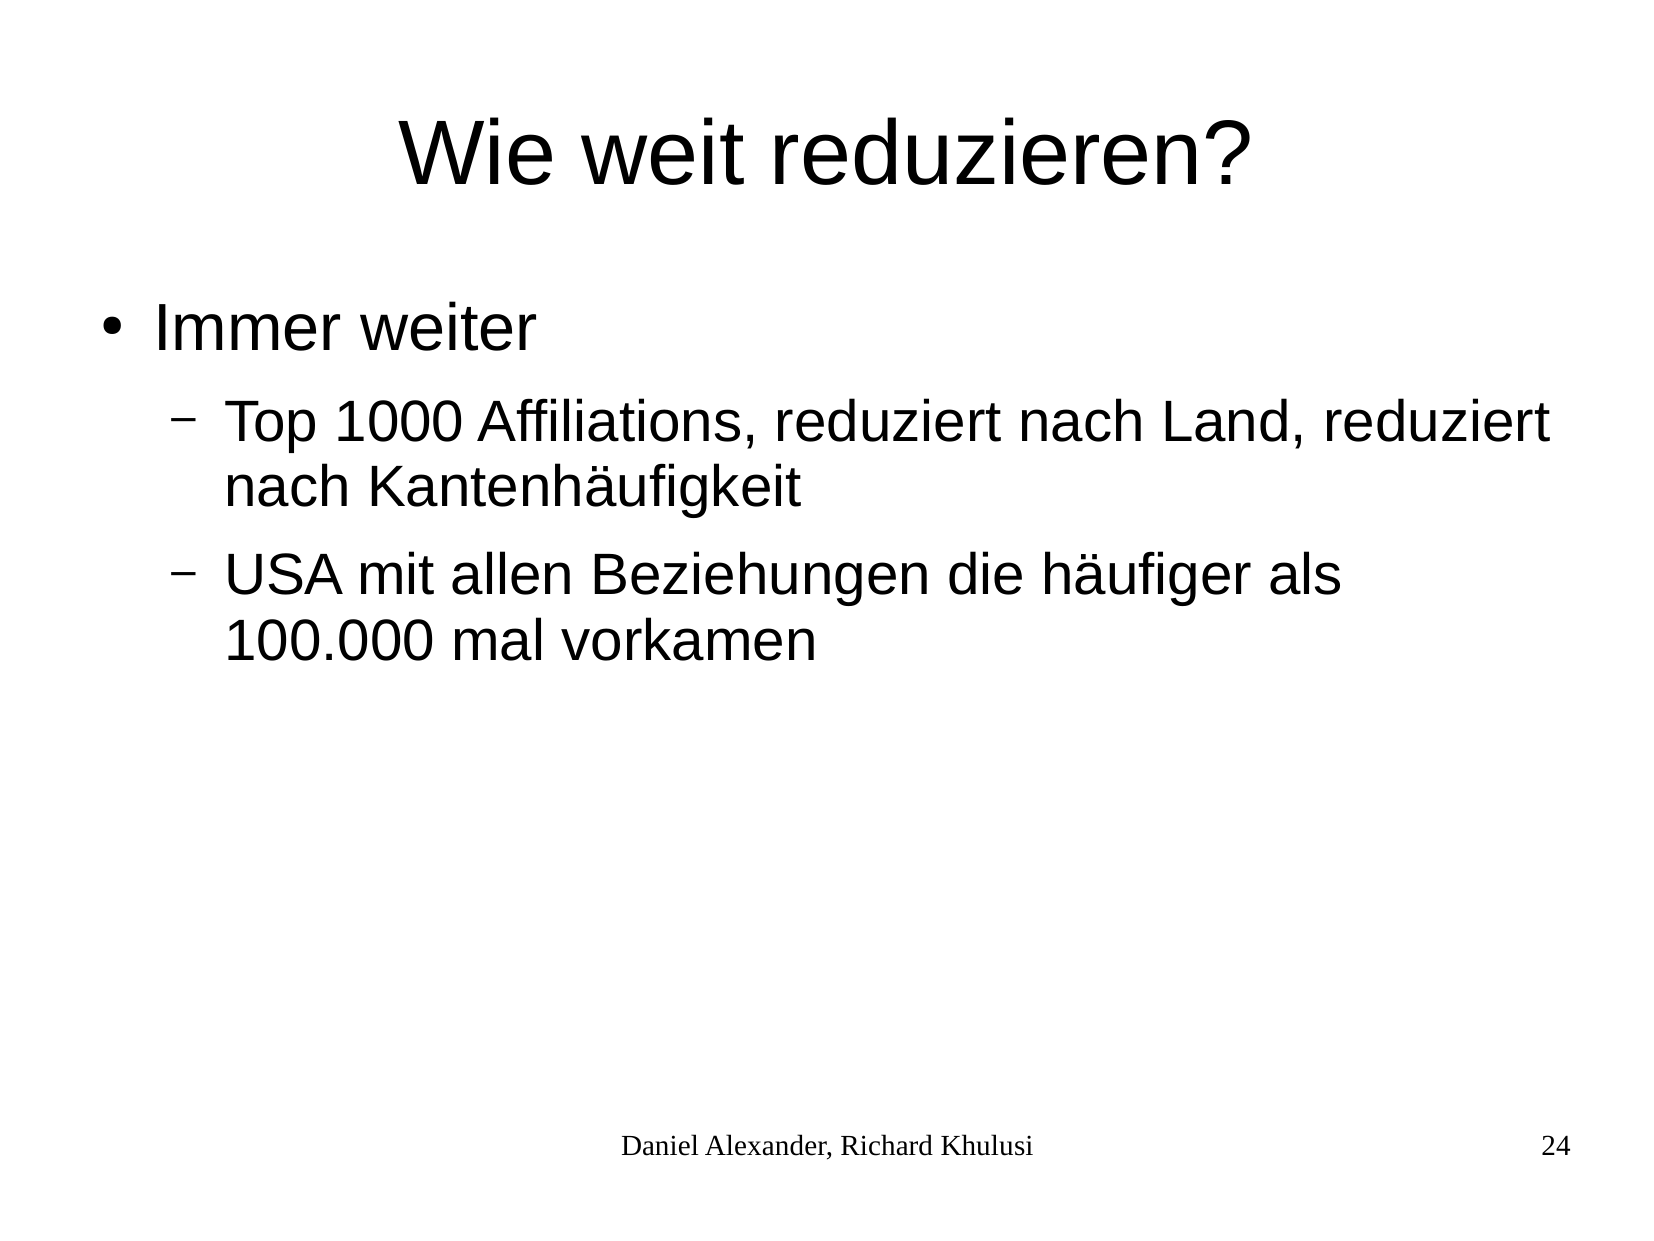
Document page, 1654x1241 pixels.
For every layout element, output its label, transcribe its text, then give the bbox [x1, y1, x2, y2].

list Immer weiter Top 1000 Affiliations, reduziert nach Land, reduziert nach Kantenhäufigkeit USA mit allen Beziehungen die häufiger als 100.000 mal vorkamen [82, 290, 1571, 1010]
title Wie weit reduzieren? [82, 49, 1571, 257]
